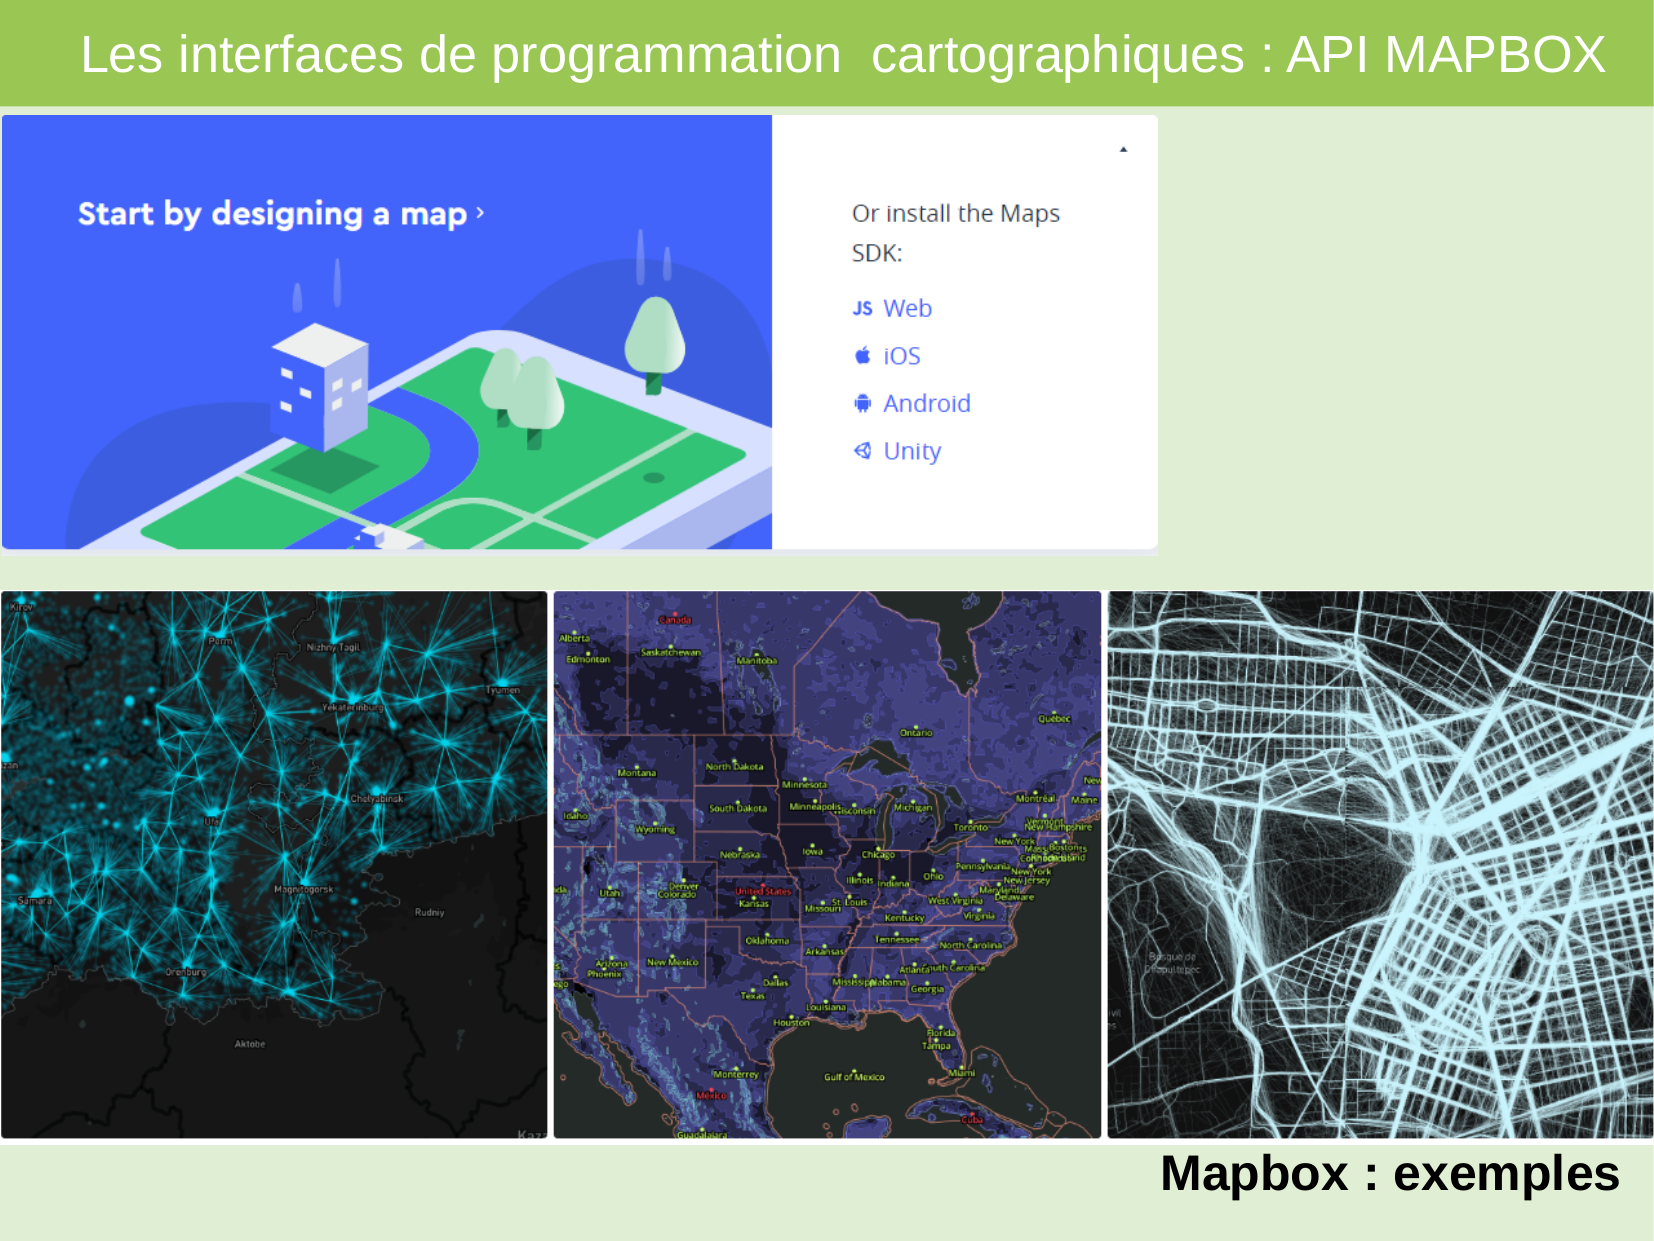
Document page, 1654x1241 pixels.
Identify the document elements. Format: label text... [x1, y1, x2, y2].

title Les interfaces de programmation cartographiques : API MAPBOX [0, 0, 1654, 113]
picture [2, 115, 1158, 556]
text_box Mapbox : exemples [1074, 1137, 1642, 1241]
picture [0, 590, 1654, 1145]
